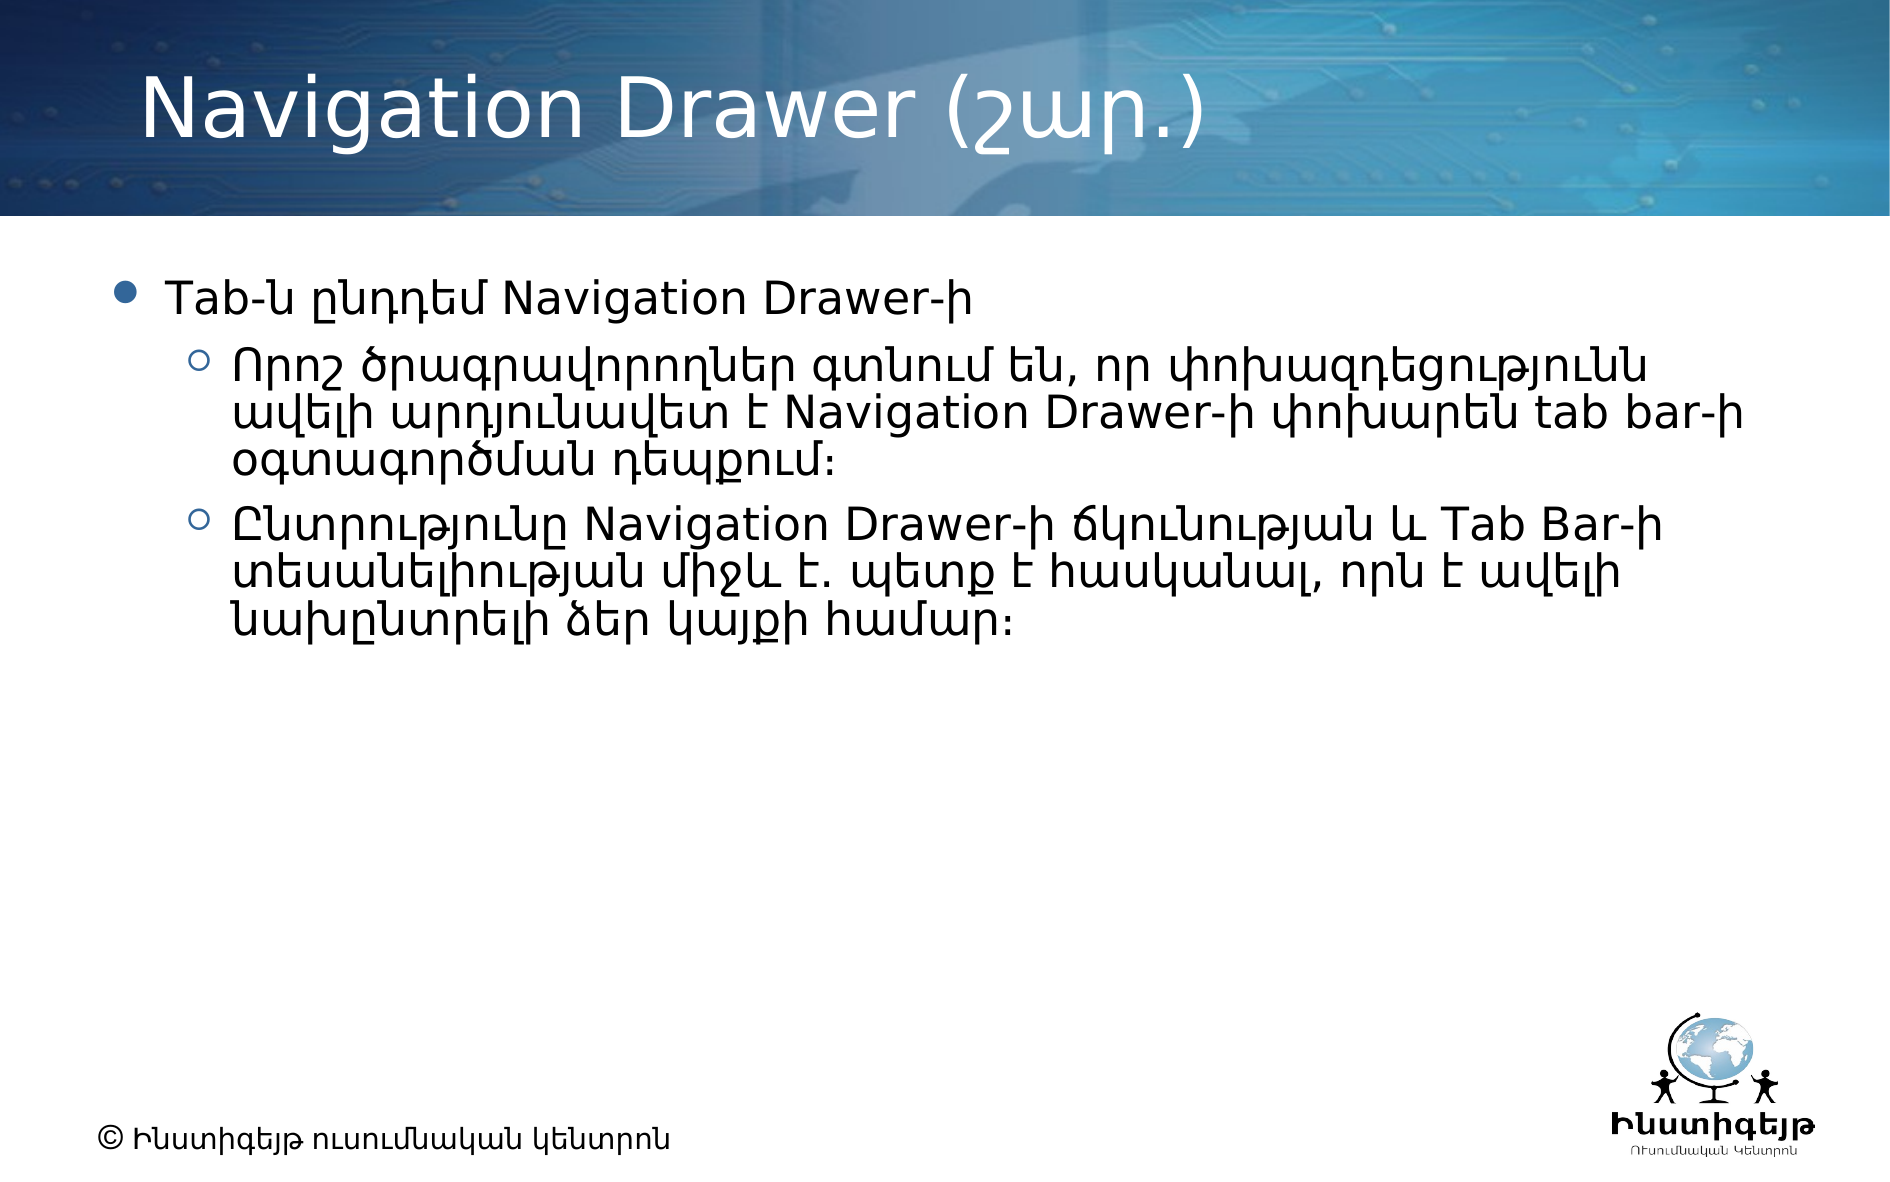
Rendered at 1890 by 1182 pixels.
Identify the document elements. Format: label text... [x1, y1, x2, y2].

list Responsive վեբ դիզայնի նմուշներն արագորեն զարգանում են, բայց կան մի շարք սահմանված նմուշներ, որ լավ աշխատում են desktop-ի և բջջայինների վրա։ Responsive վեբ էջերում օգտագործվող հիմնական ձևերը (layout) կարող են խմբավորվել հինգ նմուշներում․ Mostly fluid Column drop Layout shifter Tiny tweaks Off canvas [138, 162, 1801, 167]
picture [1612, 1012, 1815, 1157]
list Tab-ն ընդդեմ Navigation Drawer-ի Որոշ ծրագրավորողներ գտնում են, որ փոխազդեցությունն ավելի արդյունավետ է Navigation Drawer-ի փոխարեն tab bar-ի օգտագործման դեպքում։ Ընտրությունը Navigation Drawer-ի ճկունության և Tab Bar-ի տեսանելիության միջև է․ պետք է հասկանալ, որն է ավելի նախընտրելի ձեր կայքի համար։ [110, 276, 1801, 288]
picture [0, 0, 1890, 216]
